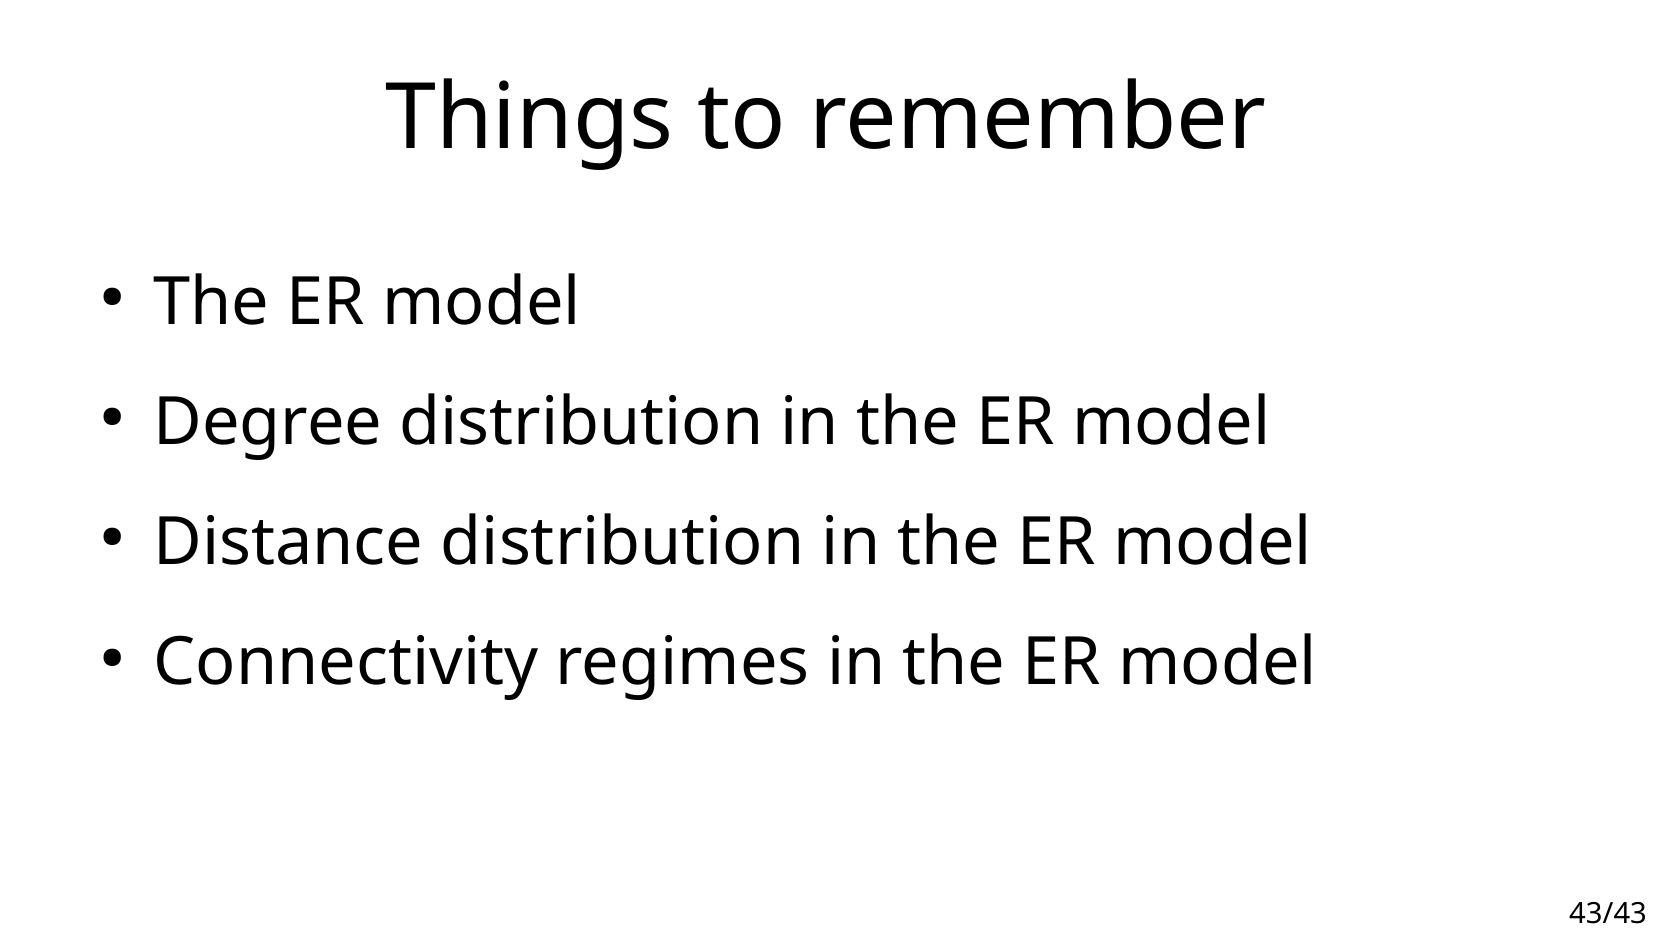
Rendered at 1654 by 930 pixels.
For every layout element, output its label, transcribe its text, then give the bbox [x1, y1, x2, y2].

title Things to remember [82, 1, 1571, 225]
list The ER model Degree distribution in the ER model Distance distribution in the ER model Connectivity regimes in the ER model [82, 252, 1571, 793]
